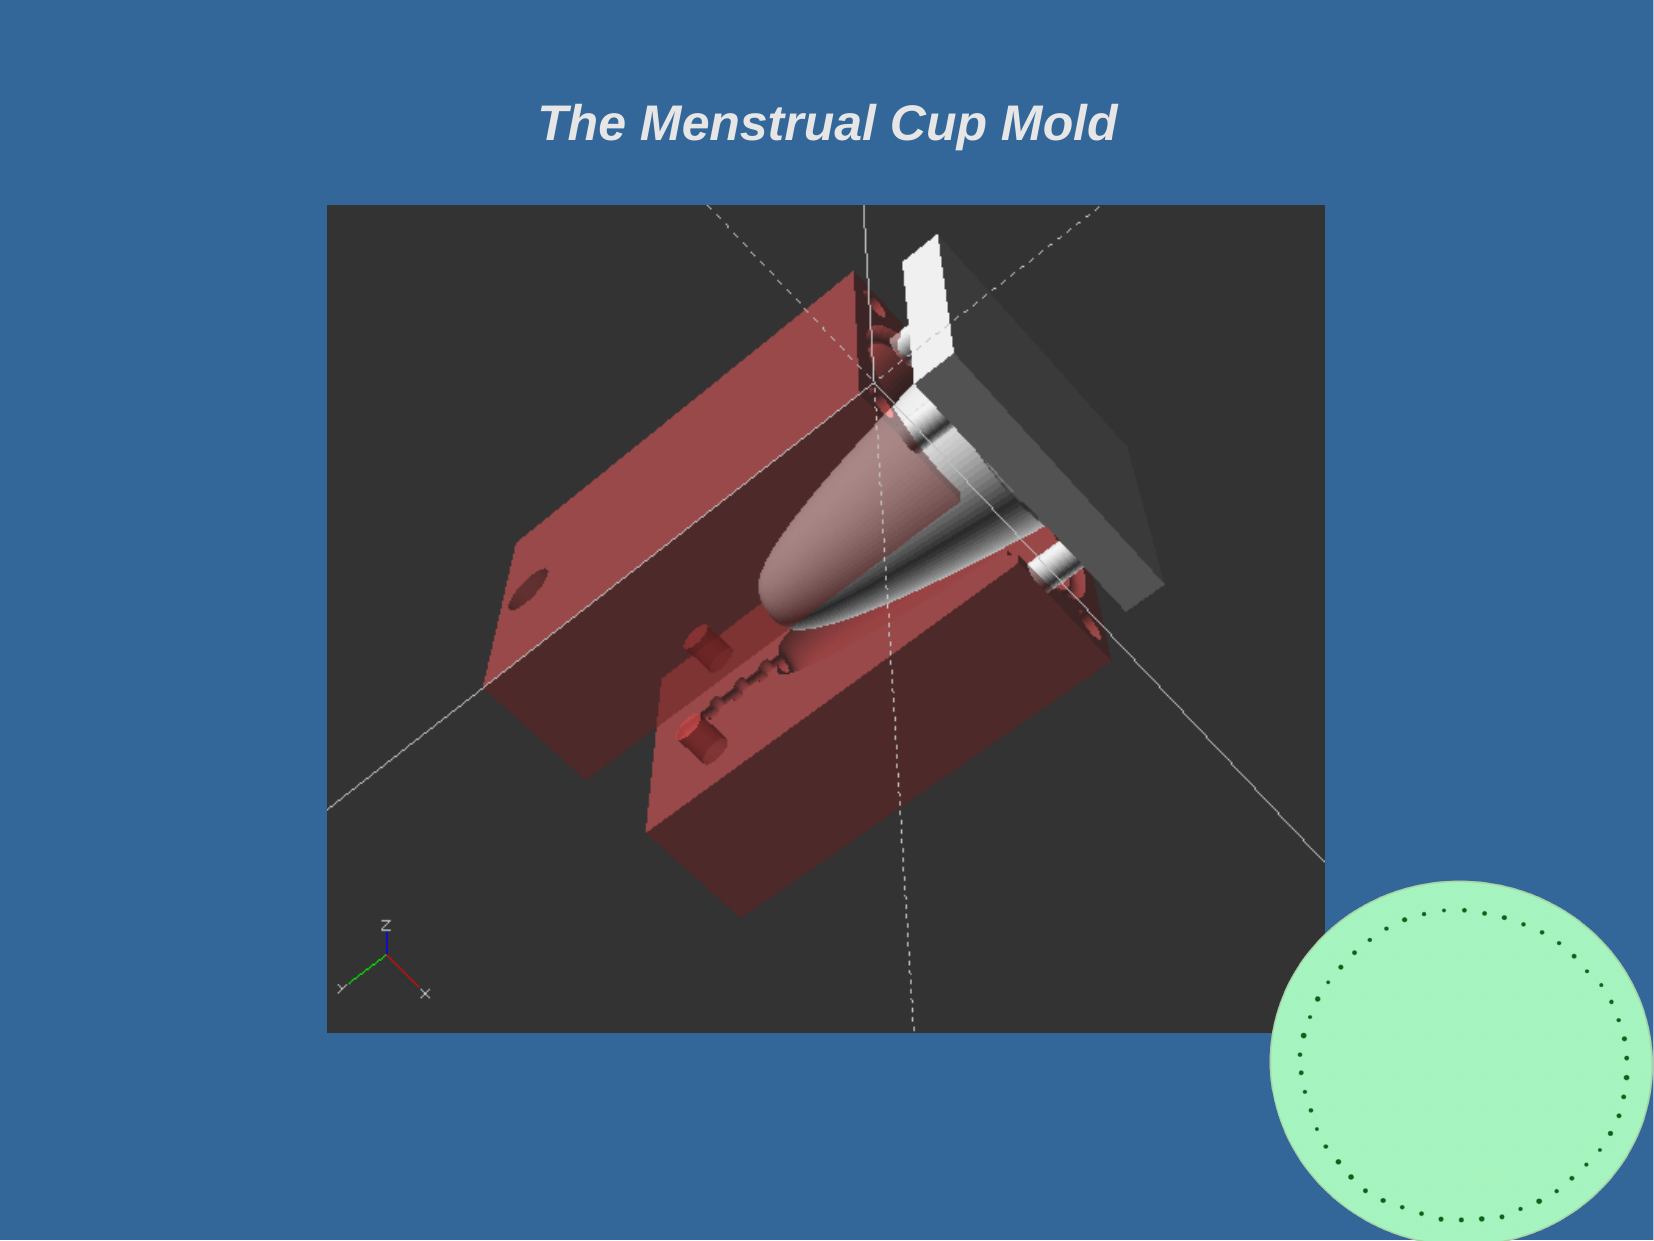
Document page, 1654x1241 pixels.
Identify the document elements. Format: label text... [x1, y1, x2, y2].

picture [327, 205, 1654, 1241]
title The Menstrual Cup Mold [121, 19, 1534, 227]
